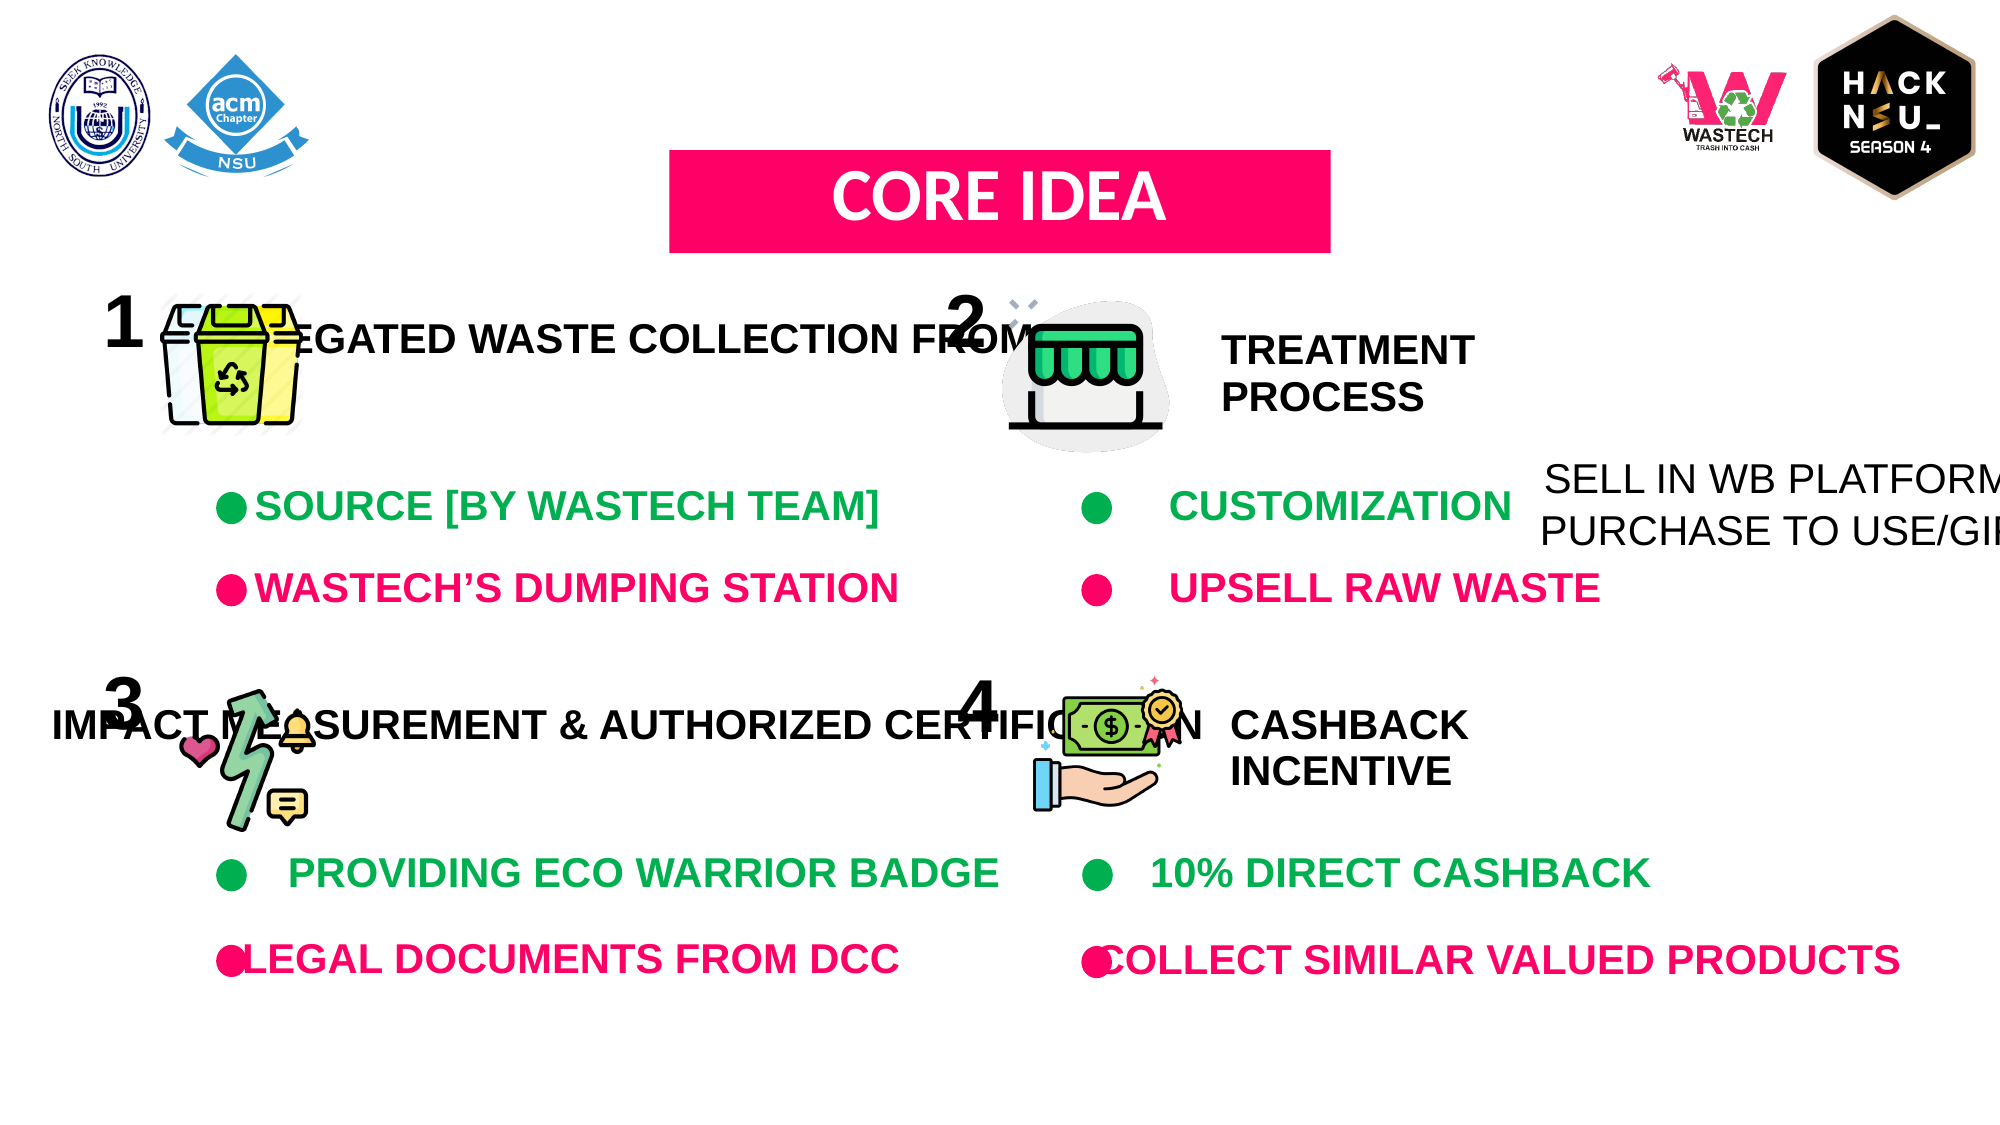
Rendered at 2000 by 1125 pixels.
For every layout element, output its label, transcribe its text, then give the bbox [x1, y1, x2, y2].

text_box CASHBACK INCENTIVE [1215, 693, 1792, 811]
text_box 10% DIRECT CASHBACK [1154, 842, 1648, 908]
picture [160, 293, 303, 436]
picture [176, 689, 319, 832]
text_box SELL IN WB PLATFORM [1528, 448, 2000, 514]
text_box [216, 859, 247, 892]
text_box [1102, 950, 1113, 970]
text_box [216, 574, 247, 607]
text_box UPSELL RAW WASTE [1153, 557, 1731, 623]
text_box SEGREGATED WASTE COLLECTION FROM [318, 308, 896, 426]
text_box LEGAL DOCUMENTS FROM DCC [288, 927, 866, 994]
picture [1033, 668, 1183, 819]
text_box [216, 944, 245, 978]
text_box CORE IDEA [669, 150, 1331, 254]
picture [41, 54, 157, 177]
text_box 3 [77, 654, 172, 761]
text_box WASTECH’S DUMPING STATION [288, 557, 866, 623]
text_box 4 [930, 656, 1025, 763]
text_box [1082, 858, 1113, 892]
text_box 2 [918, 271, 1013, 378]
text_box IMPACT MEASUREMENT & AUTHORIZED CERTIFICATION [339, 693, 916, 811]
picture [1642, 2, 2000, 213]
text_box SOURCE [BY WASTECH TEAM] [288, 475, 846, 541]
text_box CUSTOMIZATION [1153, 475, 1530, 541]
text_box PURCHASE TO USE/GIFT [1530, 500, 2000, 567]
picture [999, 290, 1172, 463]
text_box [216, 491, 247, 525]
text_box [1081, 574, 1113, 607]
text_box 1 [77, 271, 172, 378]
text_box [1081, 945, 1107, 979]
text_box COLLECT SIMILAR VALUED PRODUCTS [1153, 929, 1843, 995]
text_box [1081, 491, 1113, 525]
text_box PROVIDING ECO WARRIOR BADGE [288, 842, 1000, 909]
picture [164, 54, 309, 177]
text_box TREATMENT PROCESS [1206, 319, 1783, 436]
